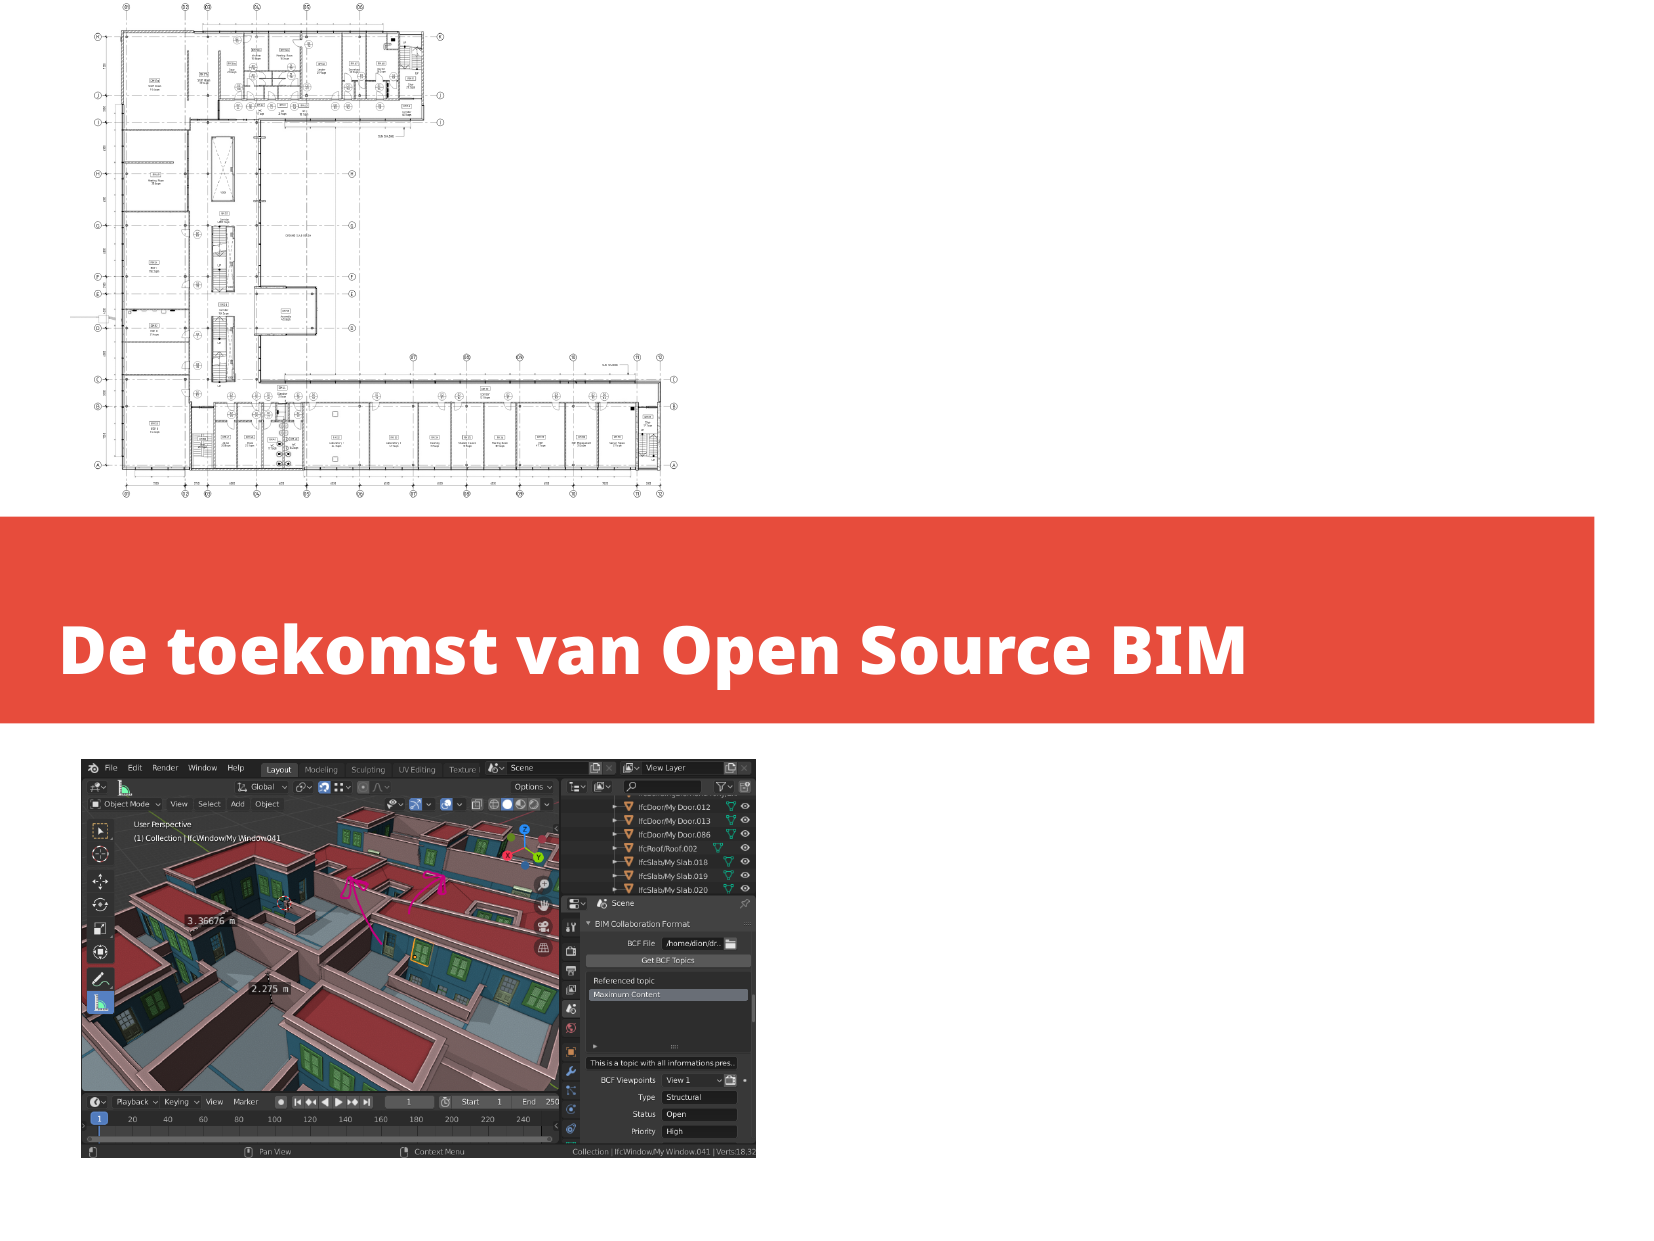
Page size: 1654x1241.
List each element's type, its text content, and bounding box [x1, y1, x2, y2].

title De toekomst van Open Source BIM [59, 546, 1595, 694]
picture [81, 759, 756, 1158]
picture [70, 0, 686, 503]
